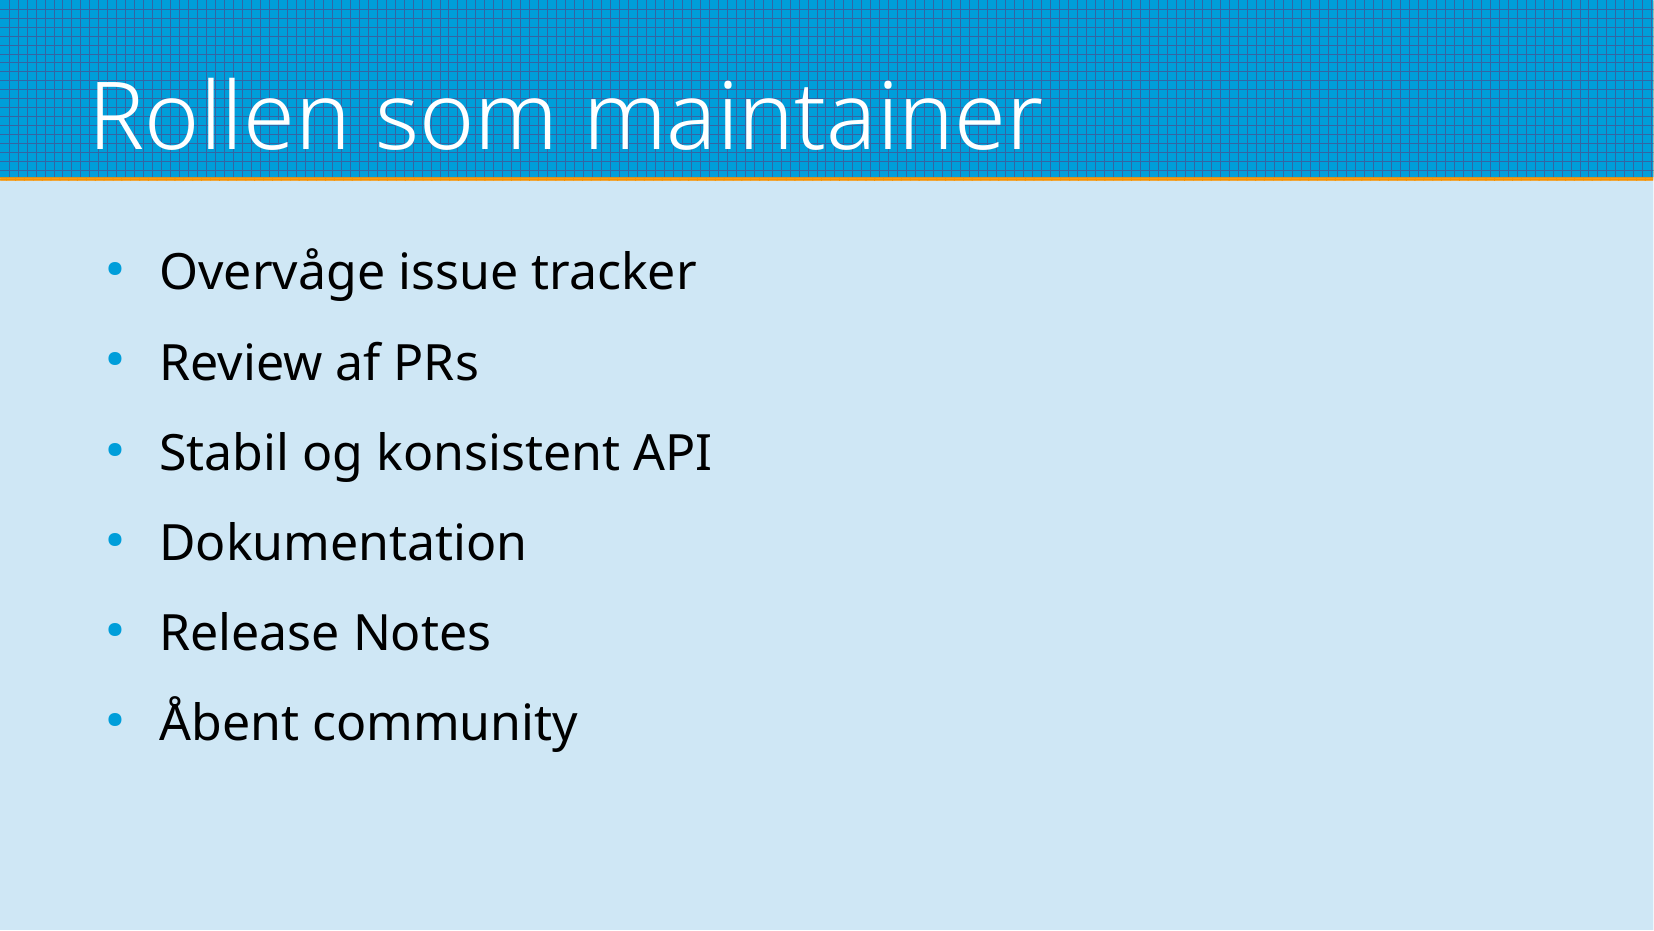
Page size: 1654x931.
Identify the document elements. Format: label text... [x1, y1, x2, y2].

title Rollen som maintainer [88, 14, 1565, 178]
list Overvåge issue tracker Review af PRs Stabil og konsistent API Dokumentation Release Notes Åbent community [88, 236, 1565, 813]
